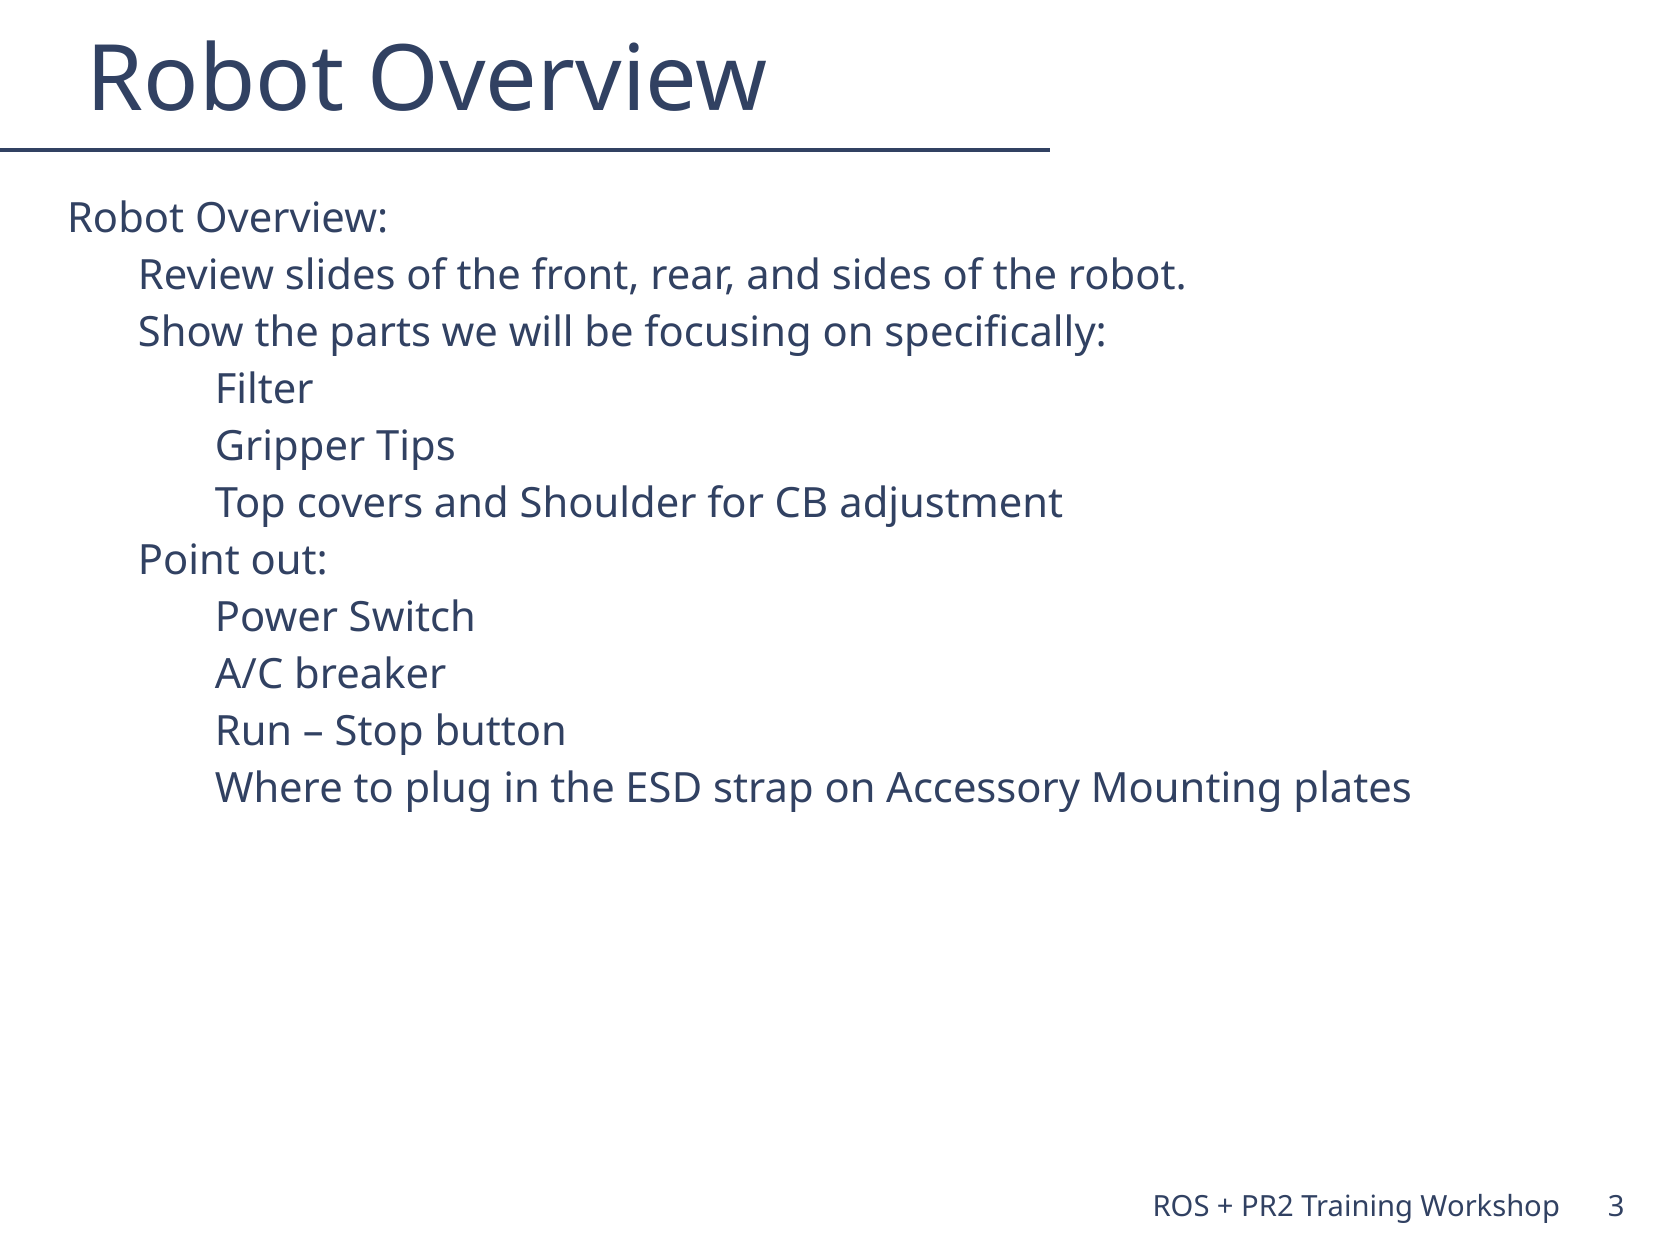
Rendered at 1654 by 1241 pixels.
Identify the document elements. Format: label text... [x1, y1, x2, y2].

list Robot Overview: Review slides of the front, rear, and sides of the robot. Show the parts we will be focusing on specifically: Filter Gripper Tips Top covers and Shoulder for CB adjustment Point out: Power Switch A/C breaker Run – Stop button Where to plug in the ESD strap on Accessory Mounting plates [49, 187, 1613, 1201]
title Robot Overview [86, 0, 1576, 151]
